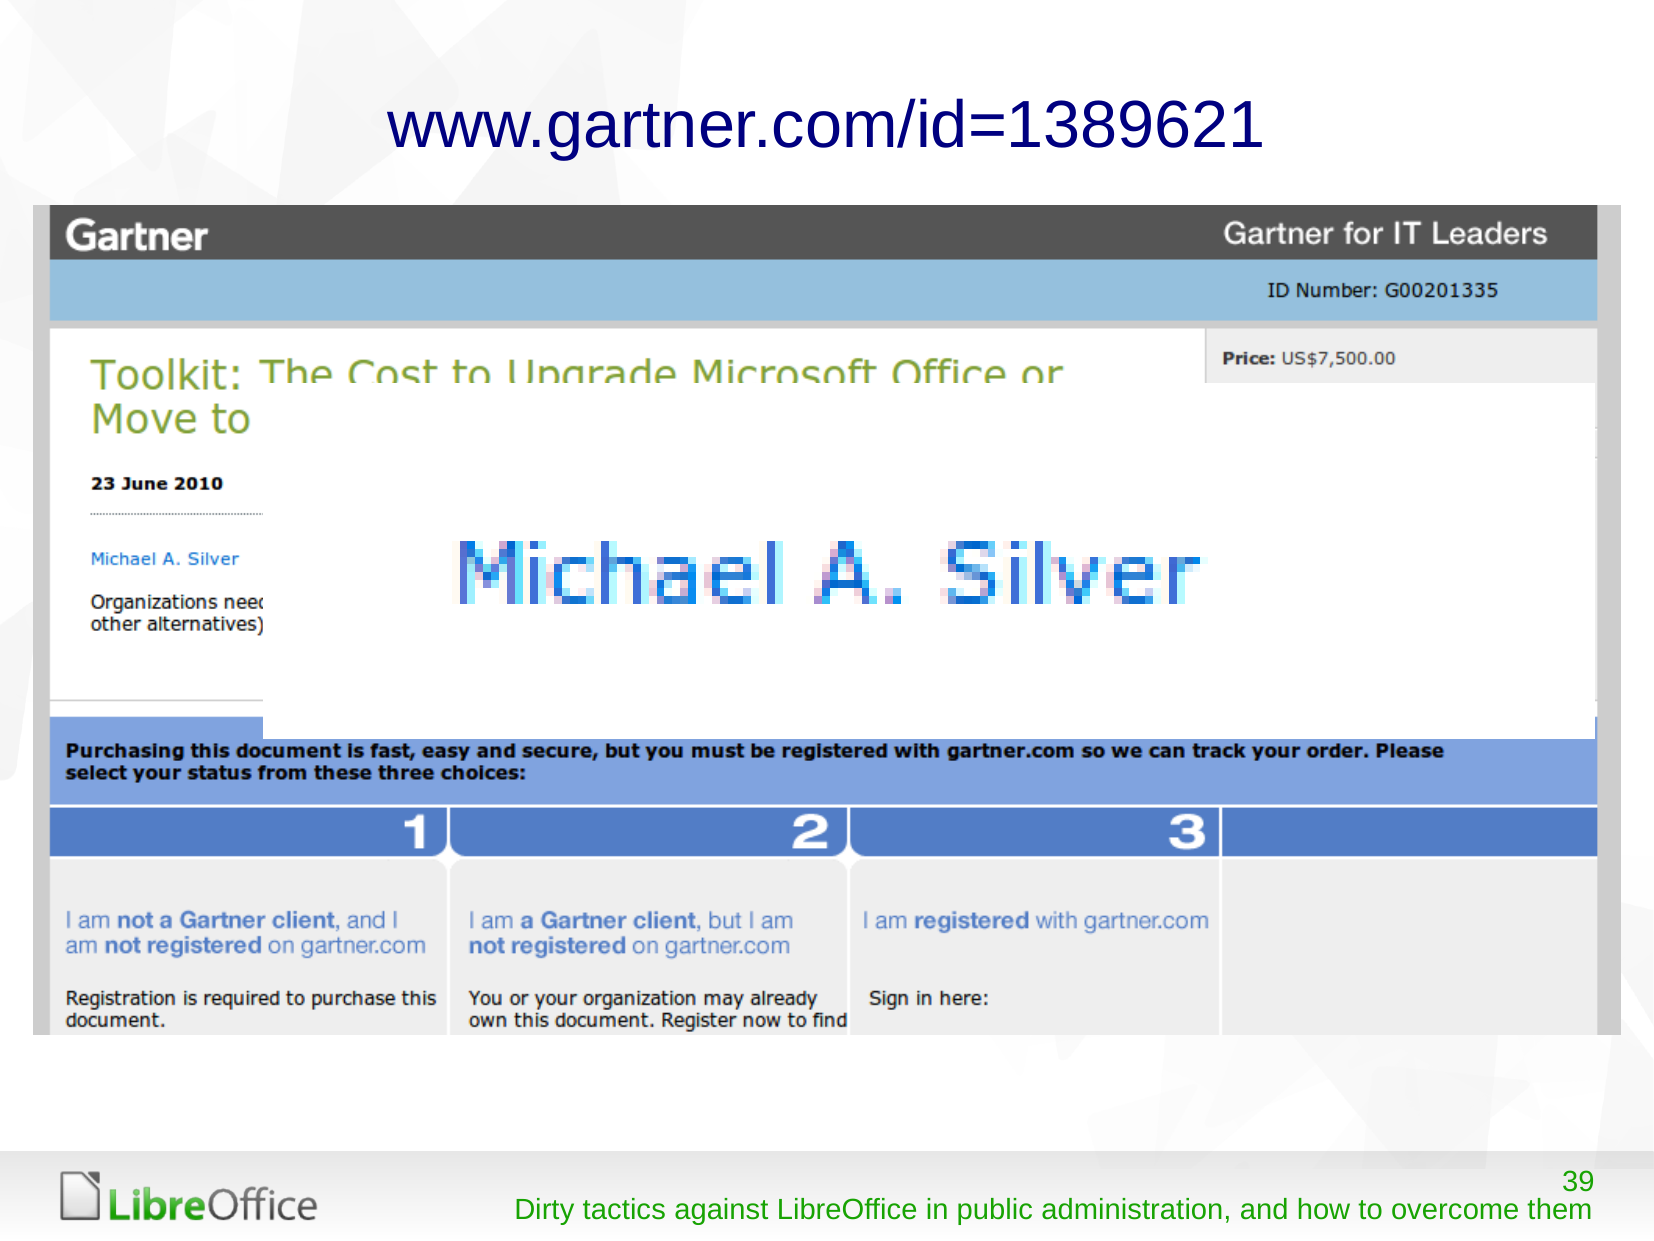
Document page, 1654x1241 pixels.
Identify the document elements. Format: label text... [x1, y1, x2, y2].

title www.gartner.com/id=1389621 [236, 35, 1418, 205]
picture [41, 1152, 337, 1240]
picture [0, 0, 1654, 1169]
